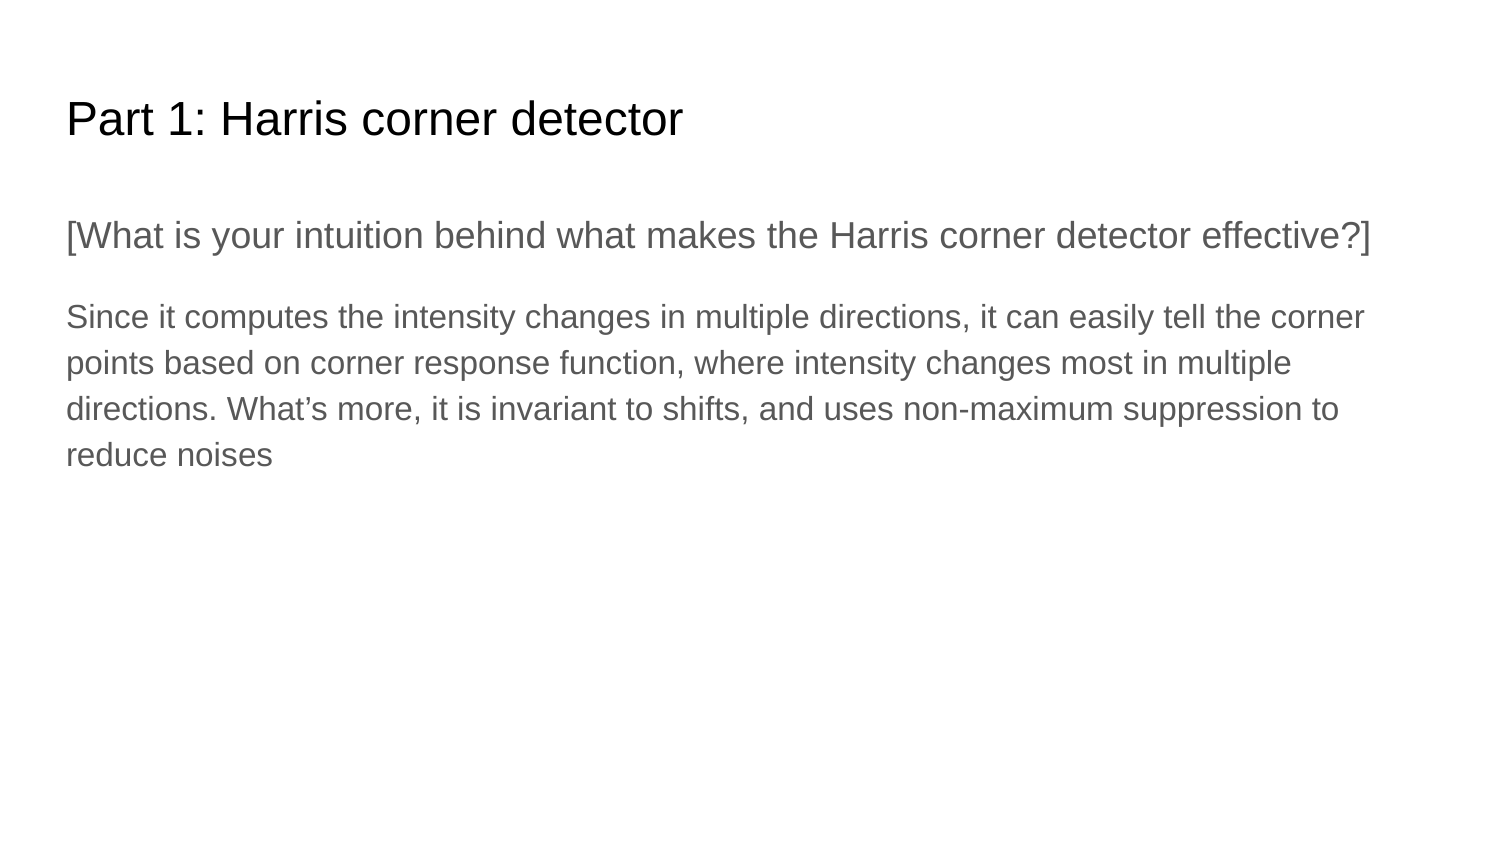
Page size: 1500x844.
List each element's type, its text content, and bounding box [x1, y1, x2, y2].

list [What is your intuition behind what makes the Harris corner detector effective?] Since it computes the intensity changes in multiple directions, it can easily tell the corner points based on corner response function, where intensity changes most in multiple directions. What’s more, it is invariant to shifts, and uses non-maximum suppression to reduce noises [51, 189, 1449, 750]
title Part 1: Harris corner detector [51, 72, 1449, 167]
